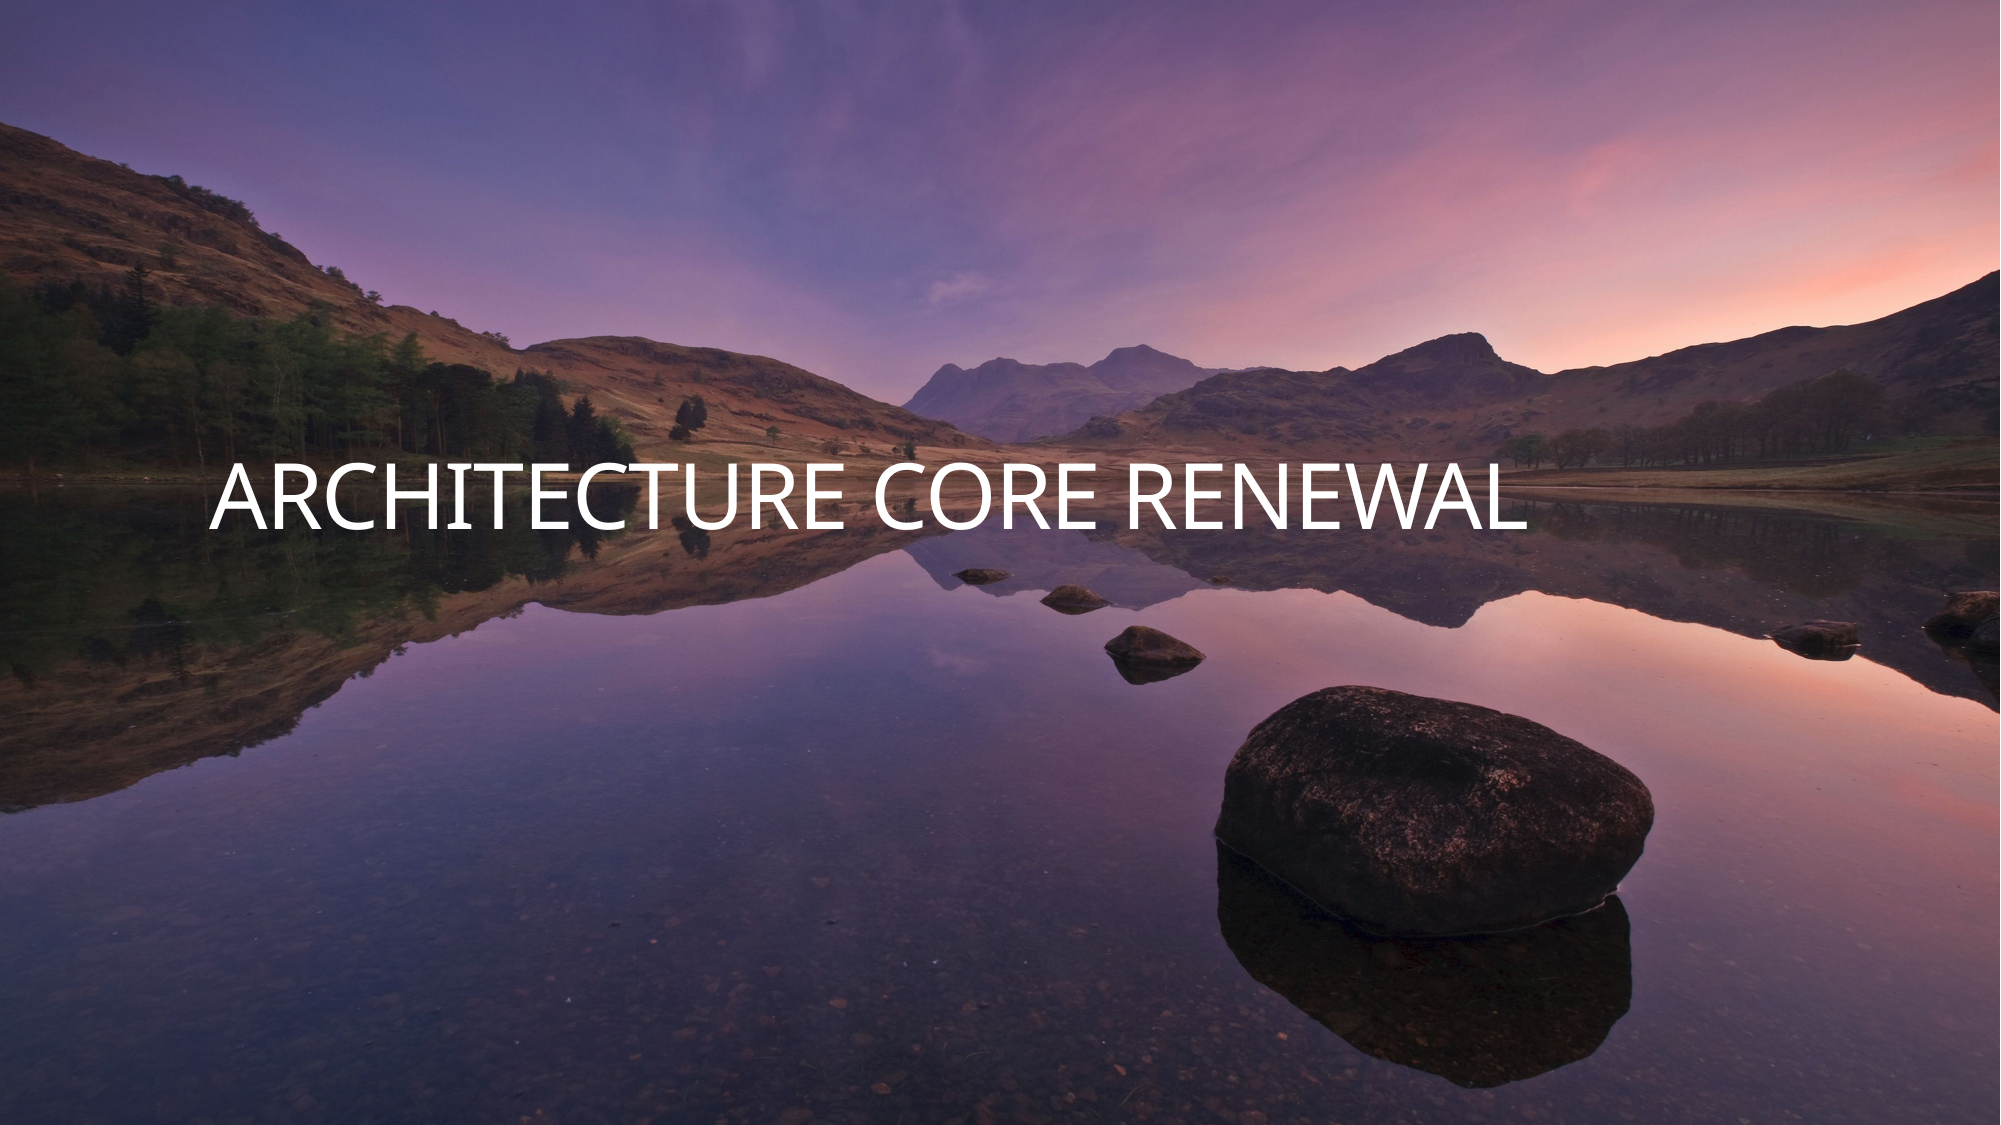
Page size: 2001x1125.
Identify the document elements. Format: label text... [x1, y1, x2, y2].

title Architecture Core Renewal [209, 450, 1876, 676]
picture [0, 0, 2000, 1125]
